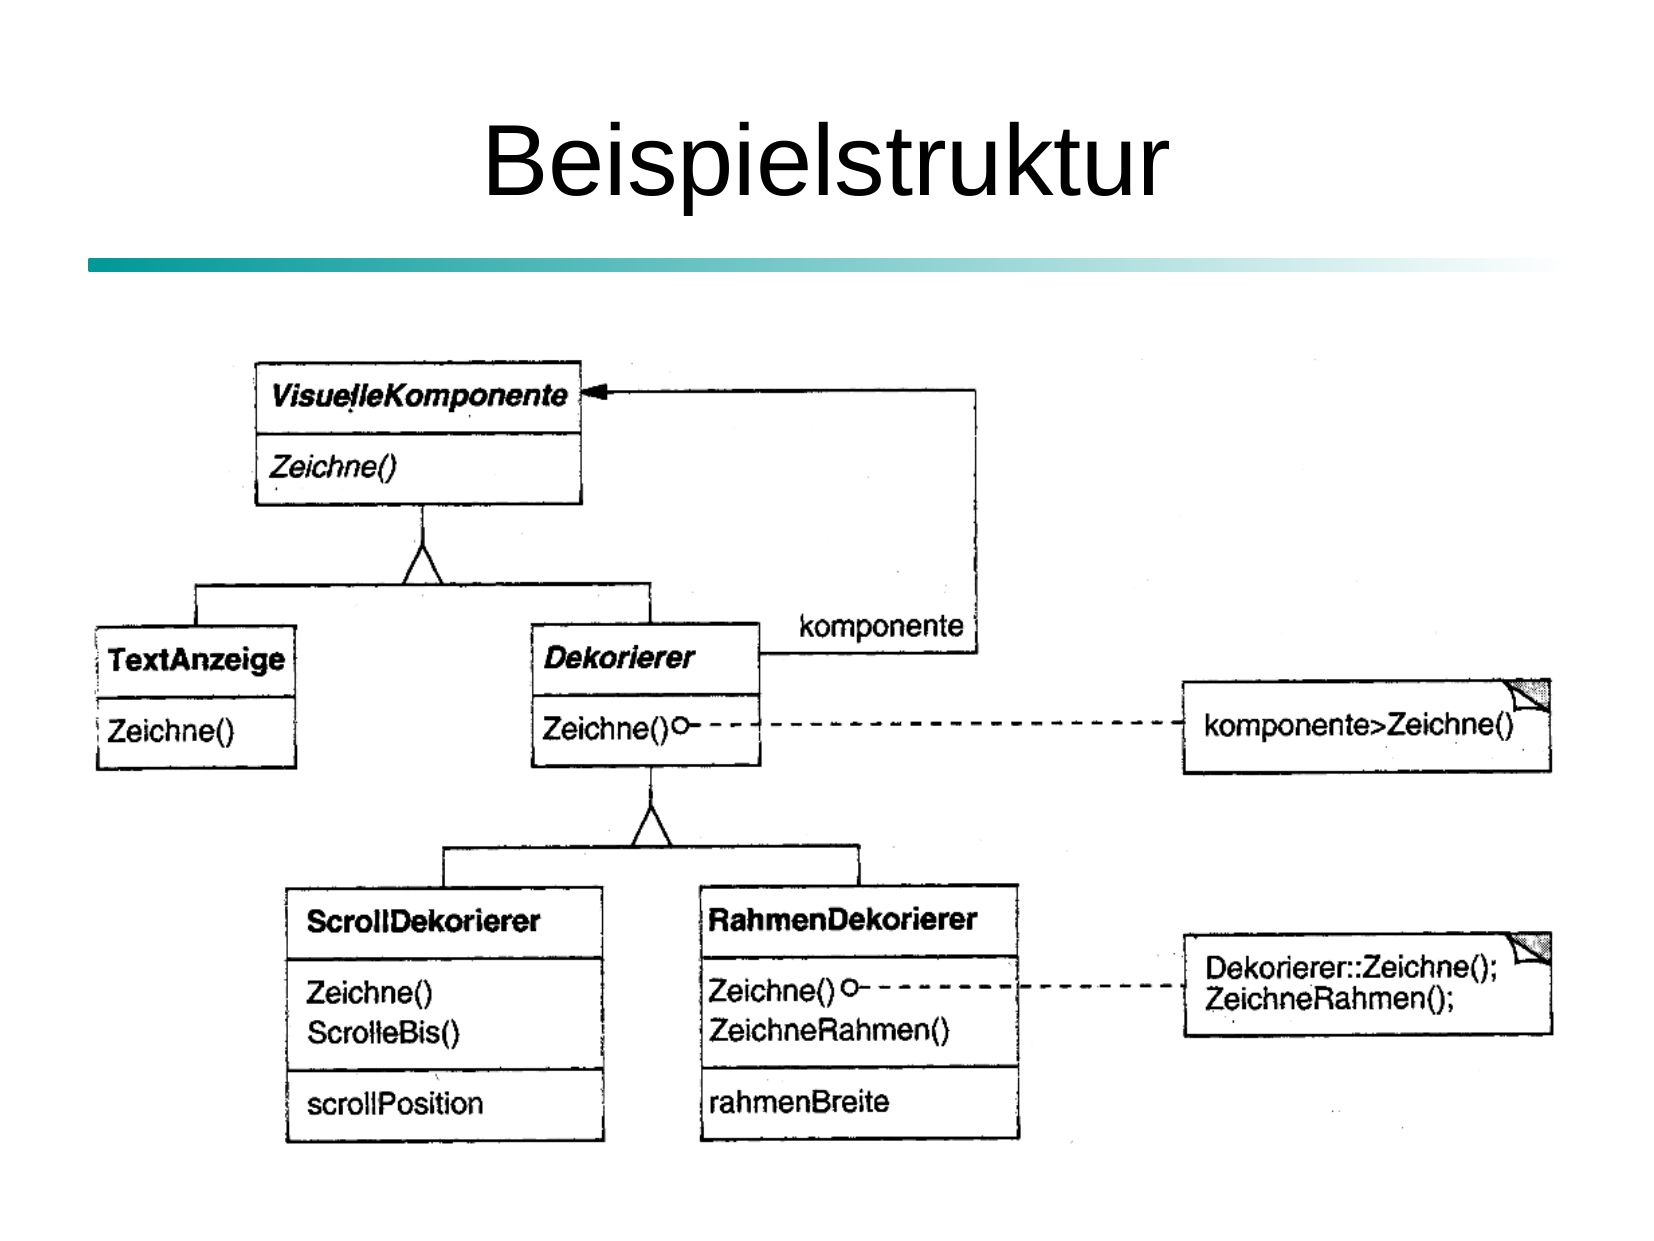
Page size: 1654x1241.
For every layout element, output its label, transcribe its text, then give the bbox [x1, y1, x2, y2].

title Beispielstruktur [124, 56, 1530, 264]
picture [84, 348, 1563, 1145]
